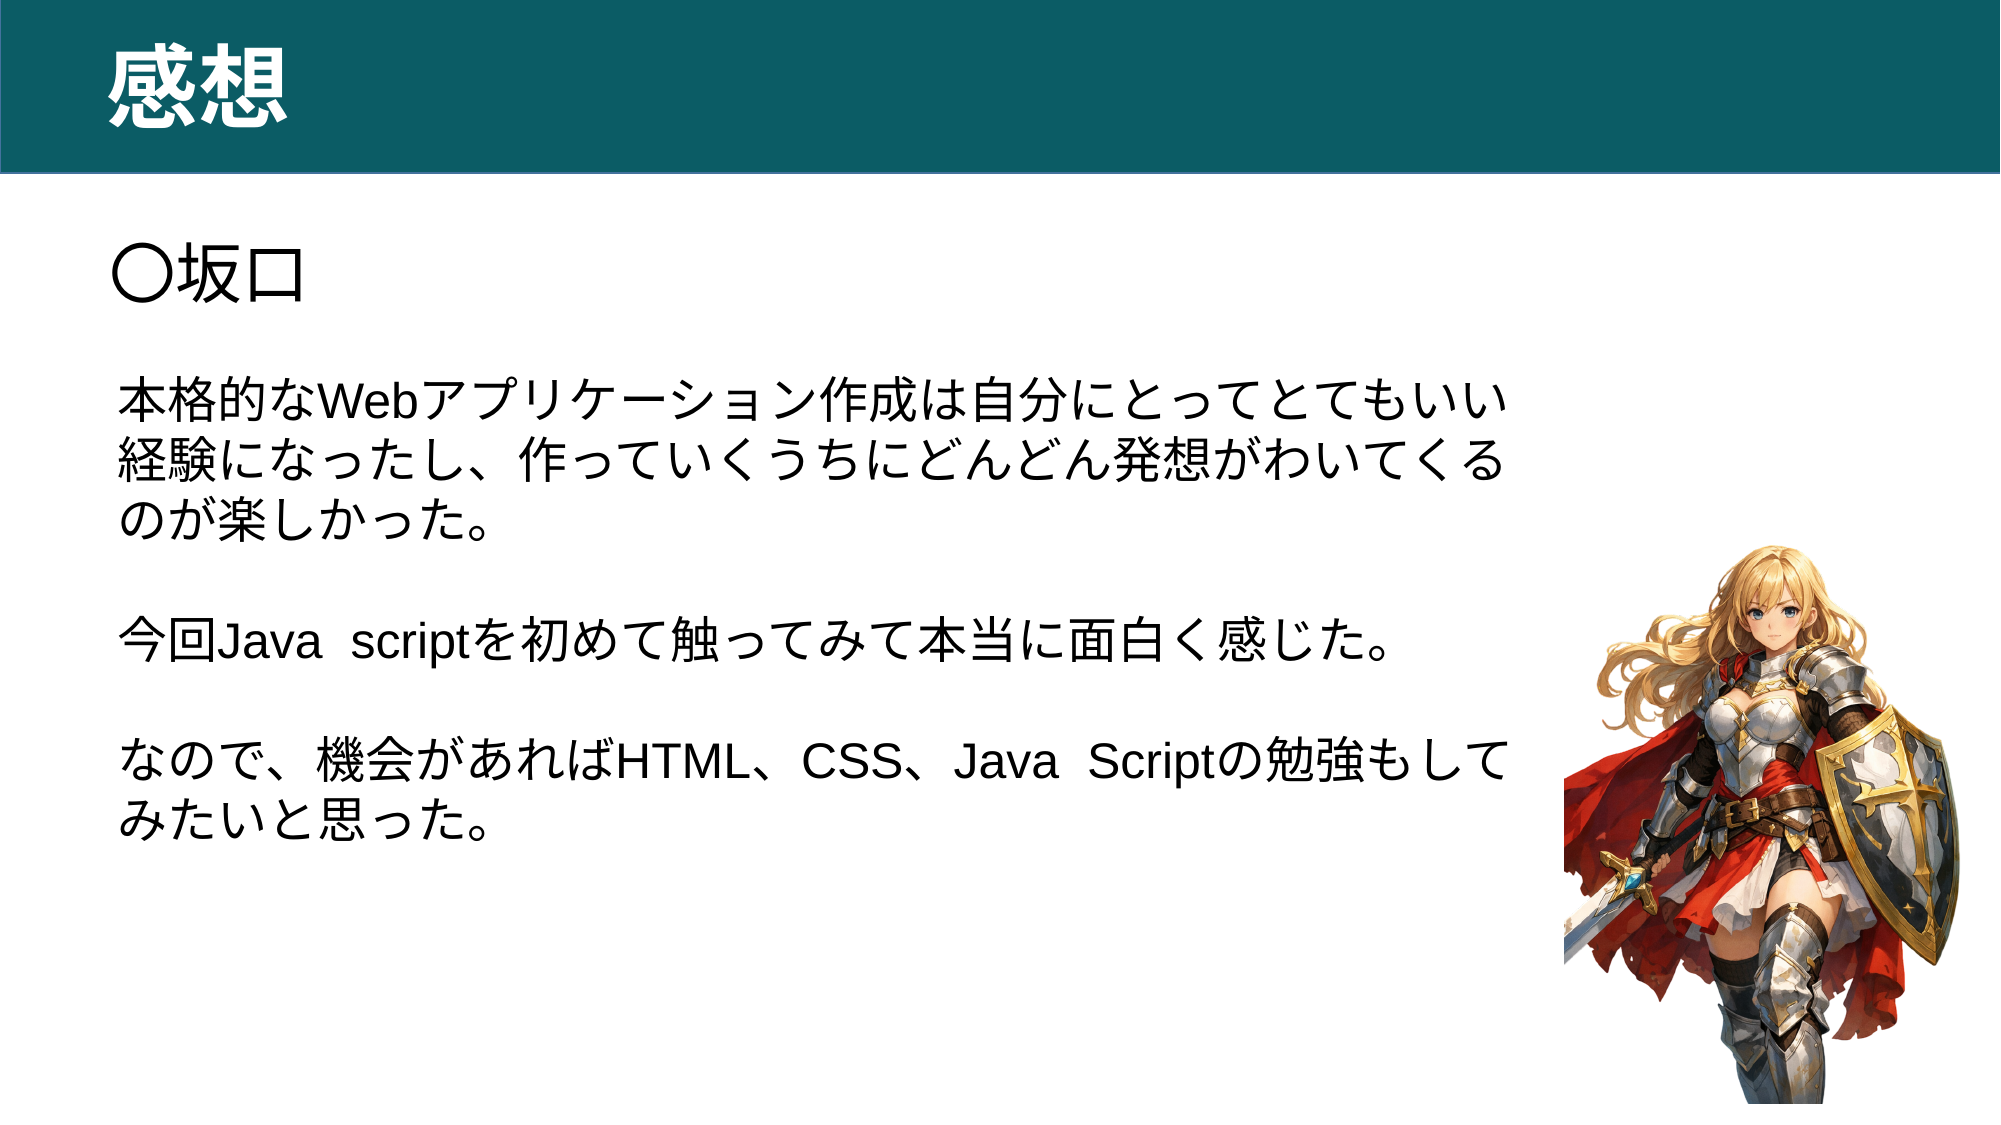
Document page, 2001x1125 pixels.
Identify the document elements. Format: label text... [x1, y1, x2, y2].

text_box 〇坂口 [94, 224, 340, 320]
text_box 本格的なWebアプリケーション作成は自分にとってとてもいい 経験になったし、作っていくうちにどんどん発想がわいてくる のが楽しかった。 今回Java scriptを初めて触ってみて本当に面白く感じた。 なので、機会があればHTML、CSS、Java Scriptの勉強もして みたいと思った。 [102, 361, 1529, 857]
picture [1564, 501, 1967, 1105]
text_box 感想 [0, 0, 2000, 173]
